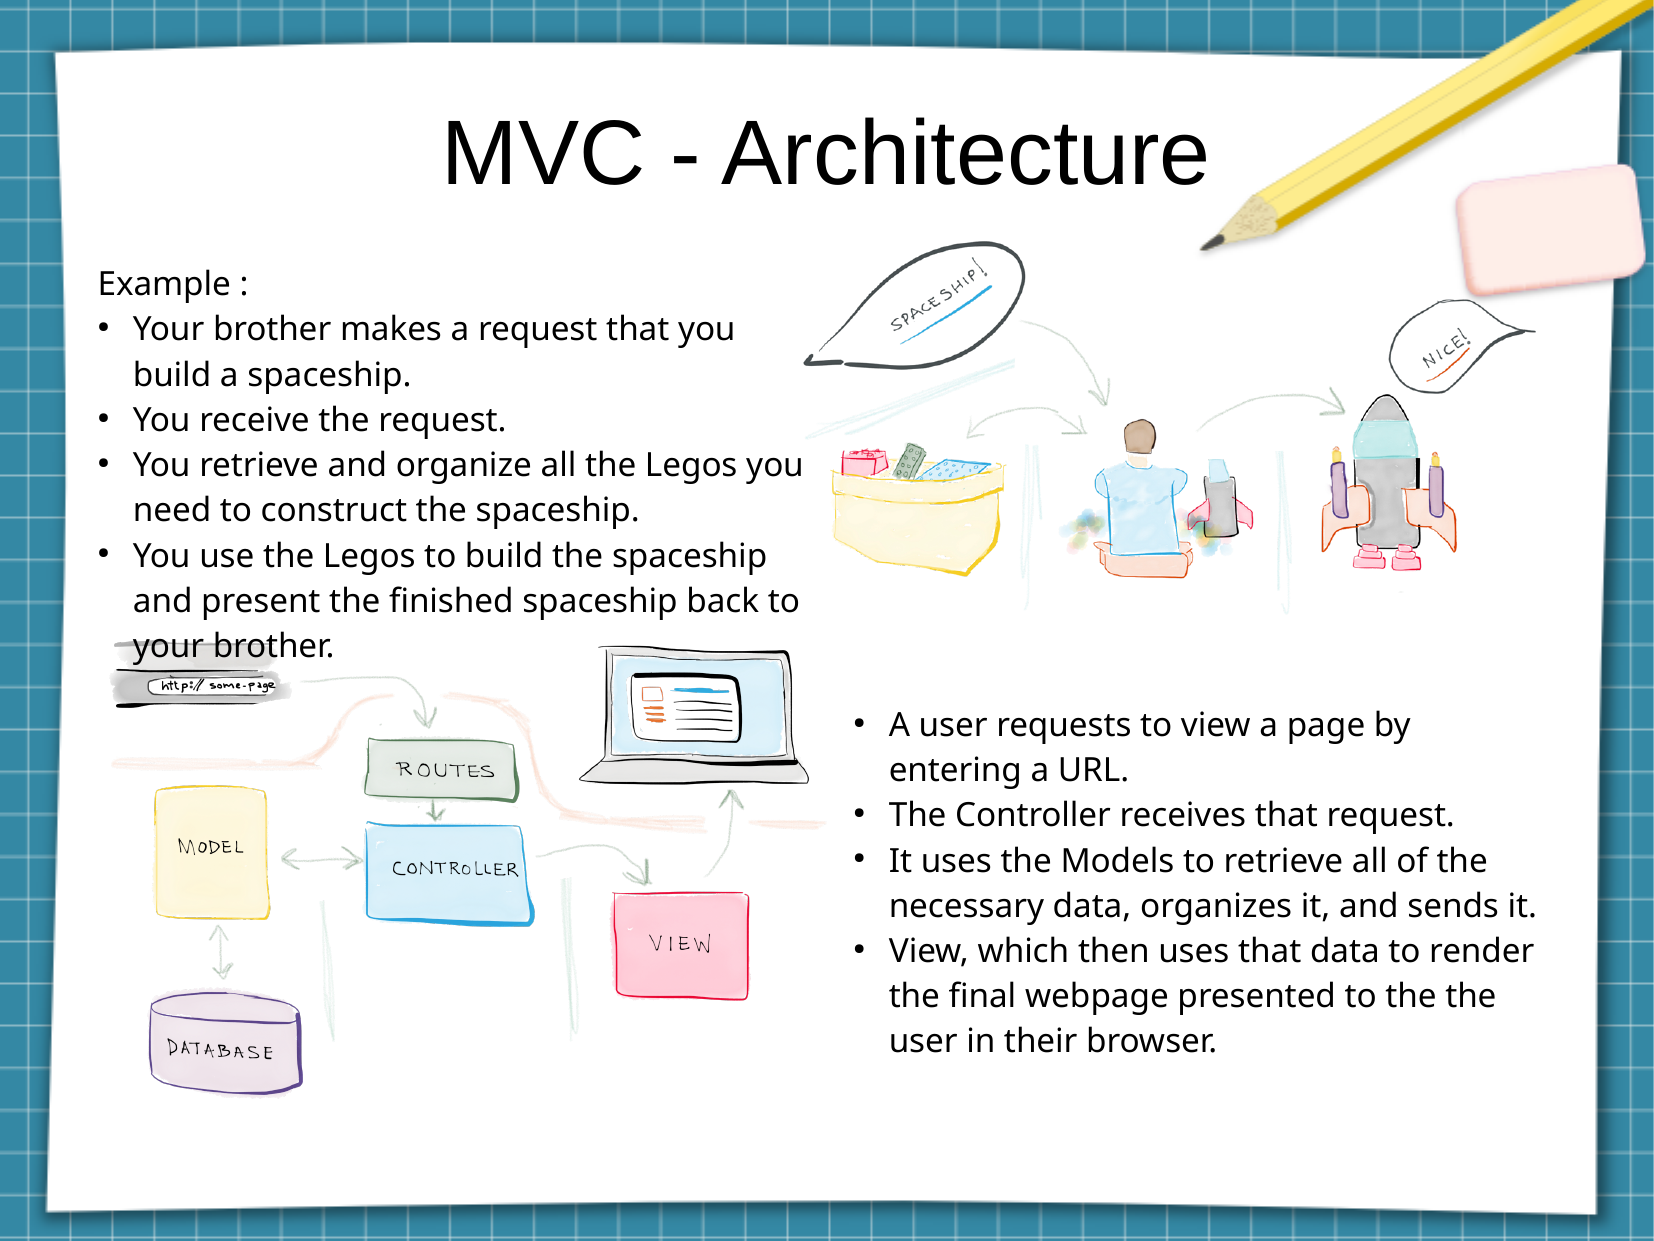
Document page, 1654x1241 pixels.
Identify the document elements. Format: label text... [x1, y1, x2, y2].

title MVC - Architecture [82, 49, 1571, 257]
text_box A user requests to view a page by entering a URL. The Controller receives that request. It uses the Models to retrieve all of the necessary data, organizes it, and sends it. View, which then uses that data to render the final webpage presented to the the user in their browser. [838, 693, 1560, 1134]
text_box Example : Your brother makes a request that you build a spaceship. You receive the request. You retrieve and organize all the Legos you need to construct the spaceship. You use the Legos to build the spaceship and present the finished spaceship back to your brother. [82, 252, 827, 615]
picture [0, 0, 1654, 1241]
